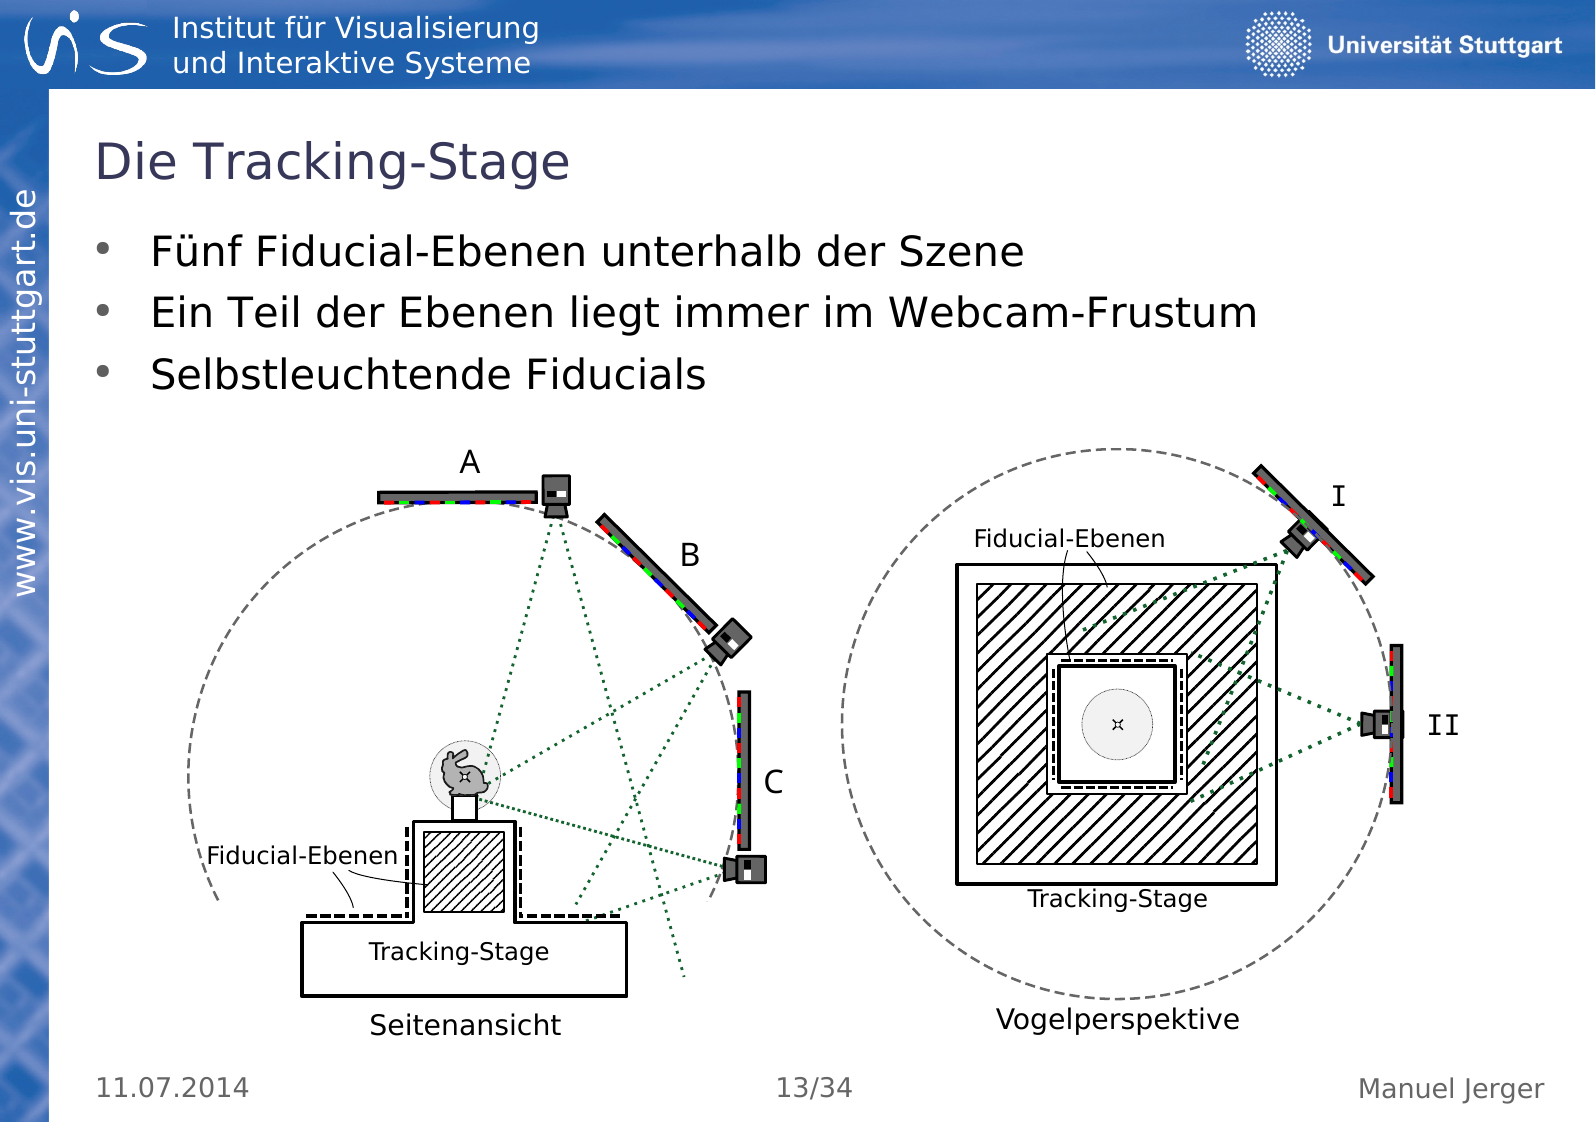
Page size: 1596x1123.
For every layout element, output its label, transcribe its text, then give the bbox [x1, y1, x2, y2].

title Die Tracking-Stage [94, 117, 1534, 201]
picture [187, 448, 1491, 1037]
picture [24, 0, 1596, 89]
picture [0, 0, 49, 1122]
list Fünf Fiducial-Ebenen unterhalb der Szene Ein Teil der Ebenen liegt immer im Webcam-Frustum Selbstleuchtende Fiducials [94, 224, 1548, 1052]
